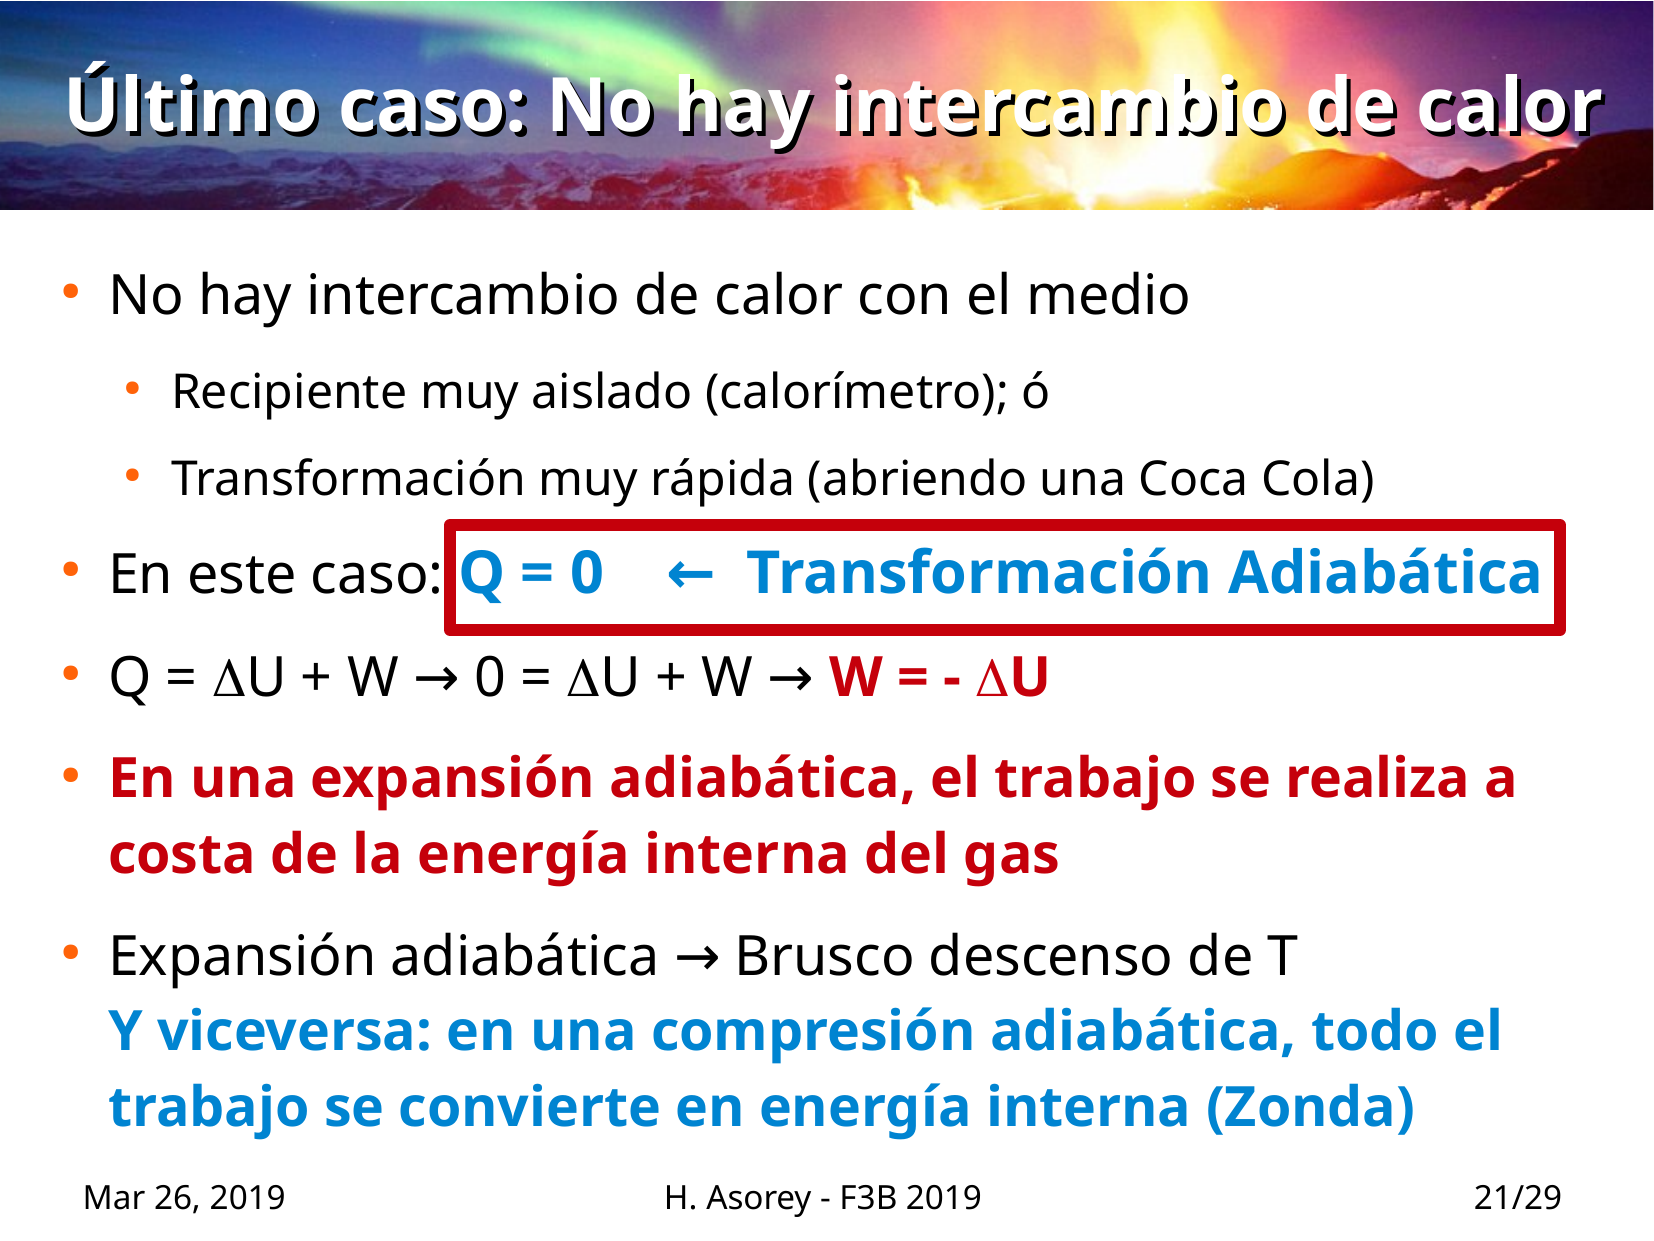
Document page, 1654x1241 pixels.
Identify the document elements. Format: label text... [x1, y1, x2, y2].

list No hay intercambio de calor con el medio Recipiente muy aislado (calorímetro); ó Transformación muy rápida (abriendo una Coca Cola) En este caso: Q = 0 ← Transformación Adiabática Q = DU + W → 0 = DU + W → W = - DU En una expansión adiabática, el trabajo se realiza a costa de la energía interna del gas Expansión adiabática → Brusco descenso de T Y viceversa: en una compresión adiabática, todo el trabajo se convierte en energía interna (Zonda) [45, 255, 1606, 1156]
picture [0, 1, 1654, 210]
title Último caso: No hay intercambio de calor [45, 15, 1606, 191]
